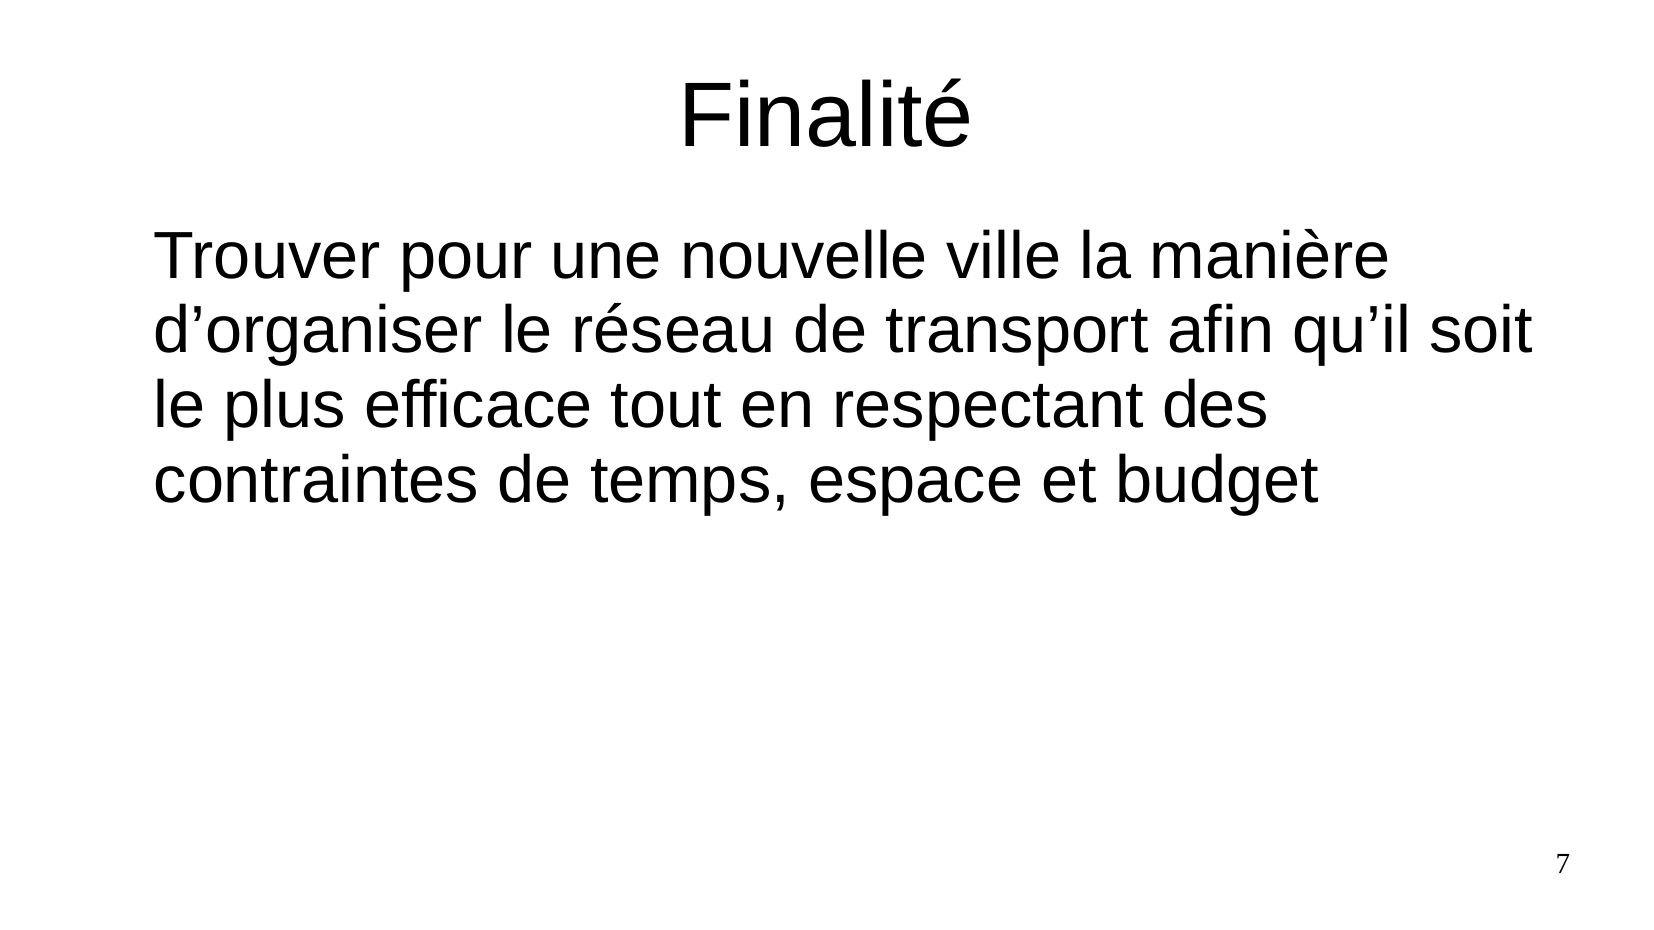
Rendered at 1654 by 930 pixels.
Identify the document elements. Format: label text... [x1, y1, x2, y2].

list Trouver pour une nouvelle ville la manière d’organiser le réseau de transport afin qu’il soit le plus efficace tout en respectant des contraintes de temps, espace et budget [82, 217, 1571, 757]
title Finalité [82, 37, 1571, 193]
